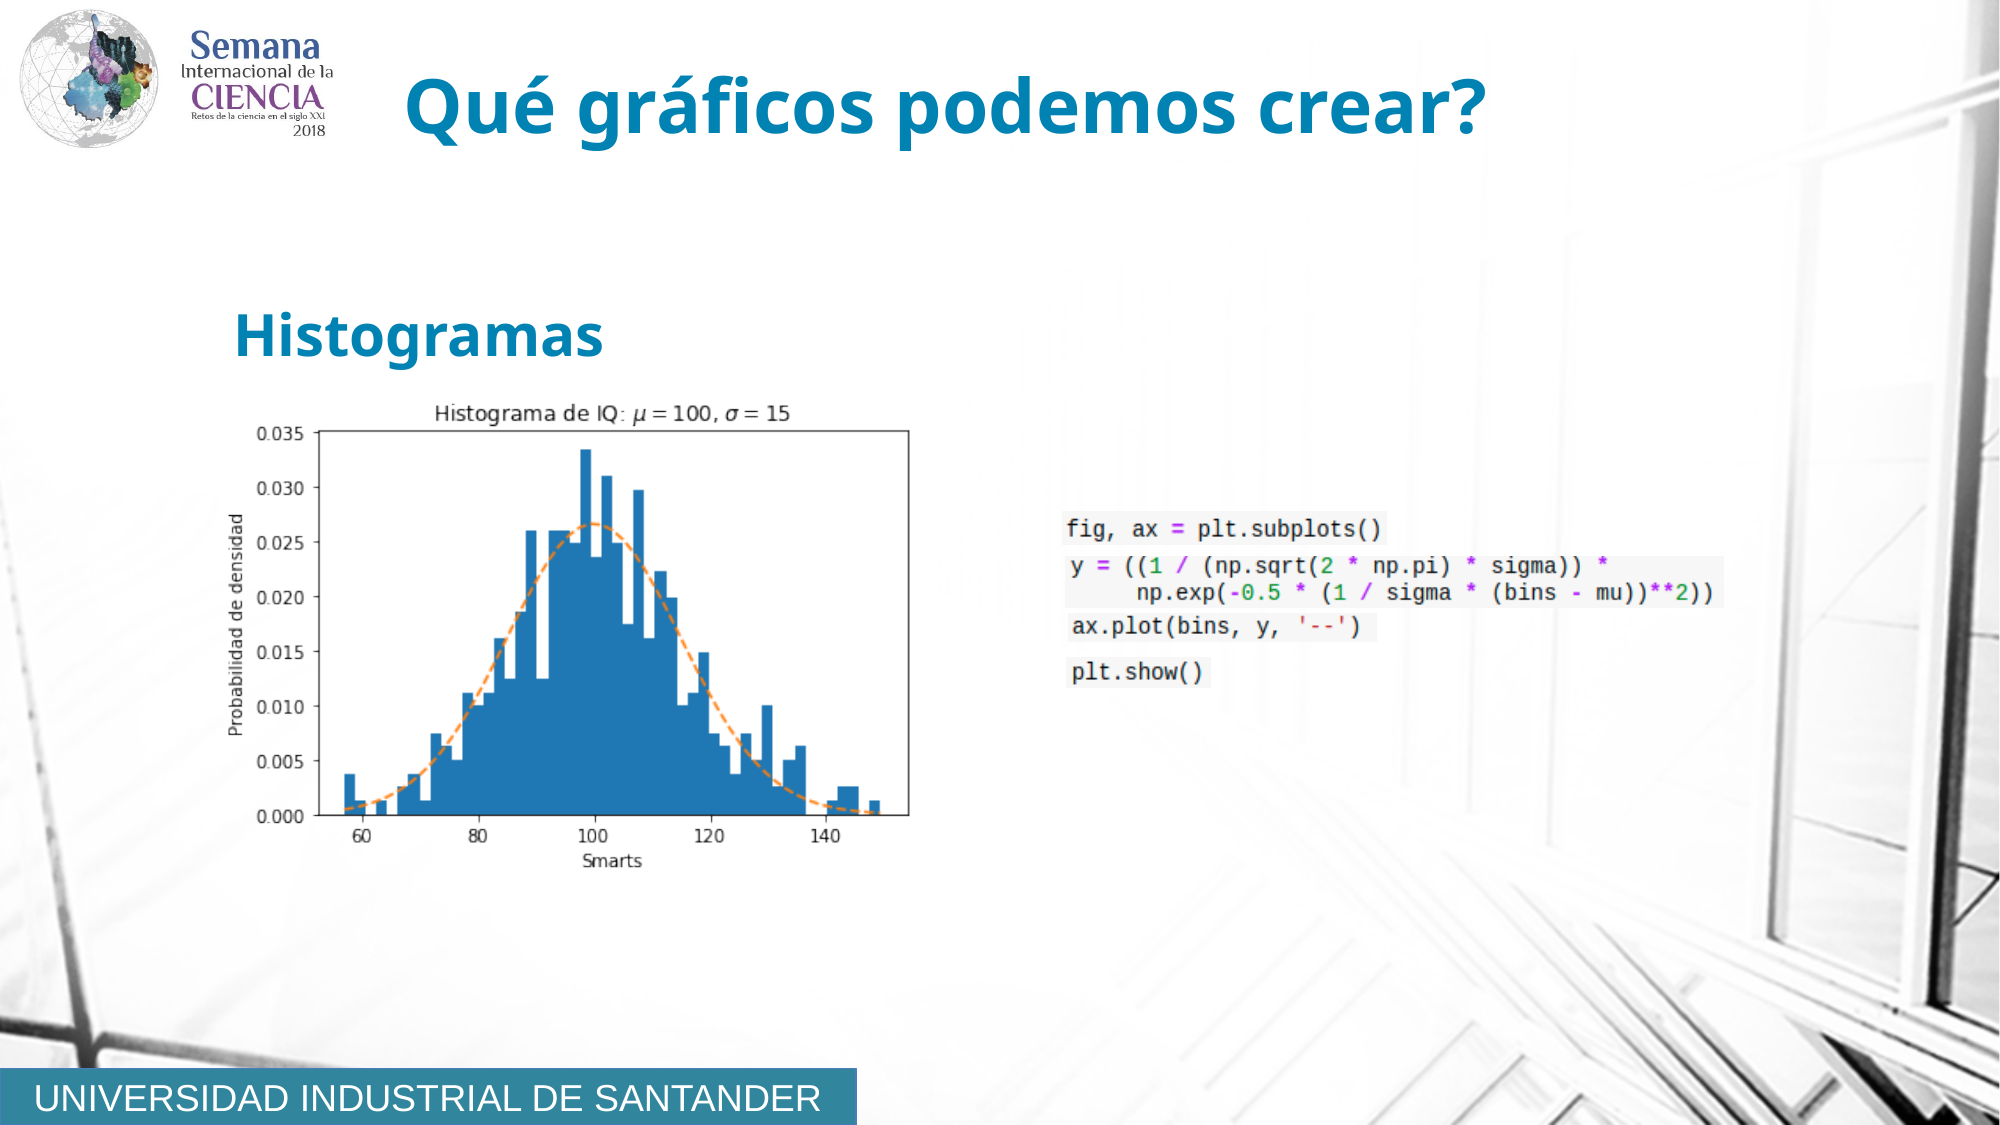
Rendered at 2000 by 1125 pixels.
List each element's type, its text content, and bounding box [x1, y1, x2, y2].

text_box Histogramas [218, 286, 1483, 390]
picture [0, 0, 2000, 1125]
text_box Qué gráficos podemos crear? [388, 124, 1814, 299]
text_box UNIVERSIDAD INDUSTRIAL DE SANTANDER [0, 1068, 857, 1125]
